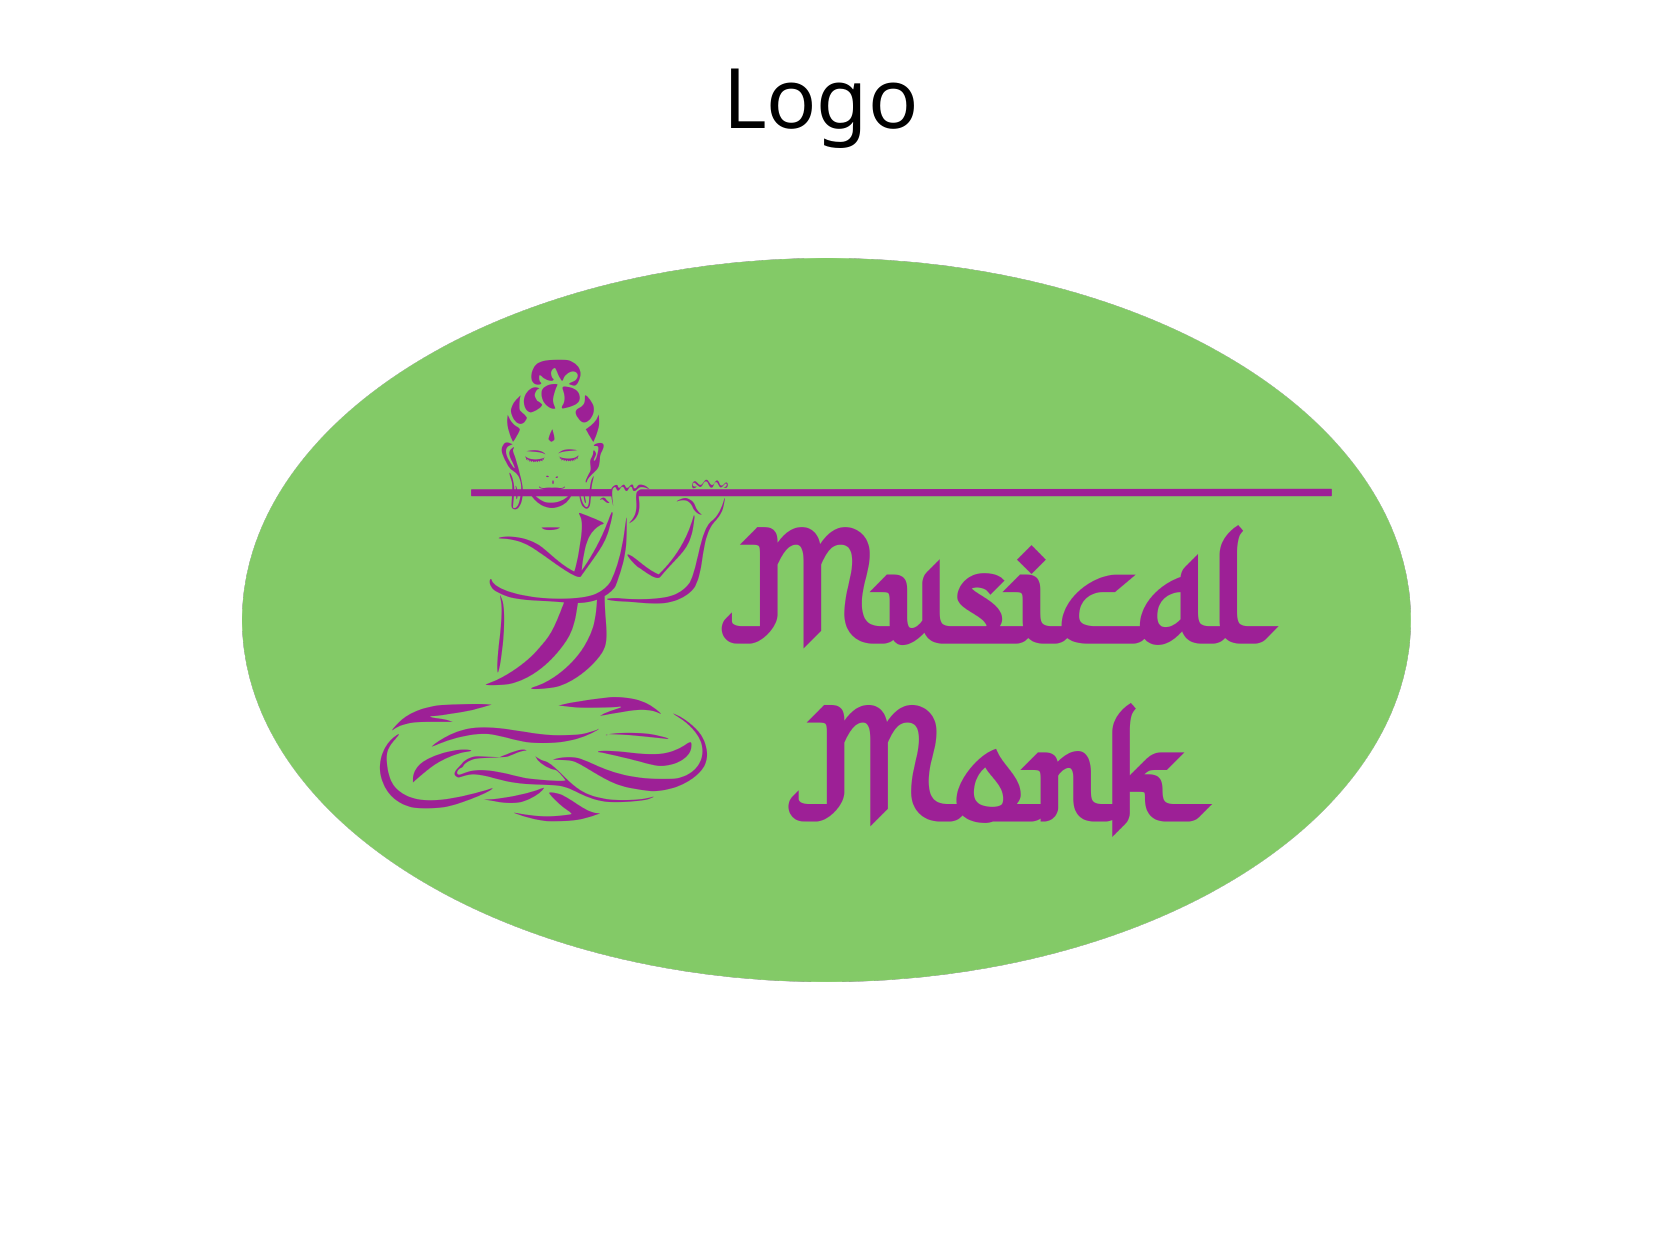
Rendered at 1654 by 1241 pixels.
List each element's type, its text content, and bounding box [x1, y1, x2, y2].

text_box Logo [708, 32, 894, 148]
picture [242, 258, 1411, 982]
